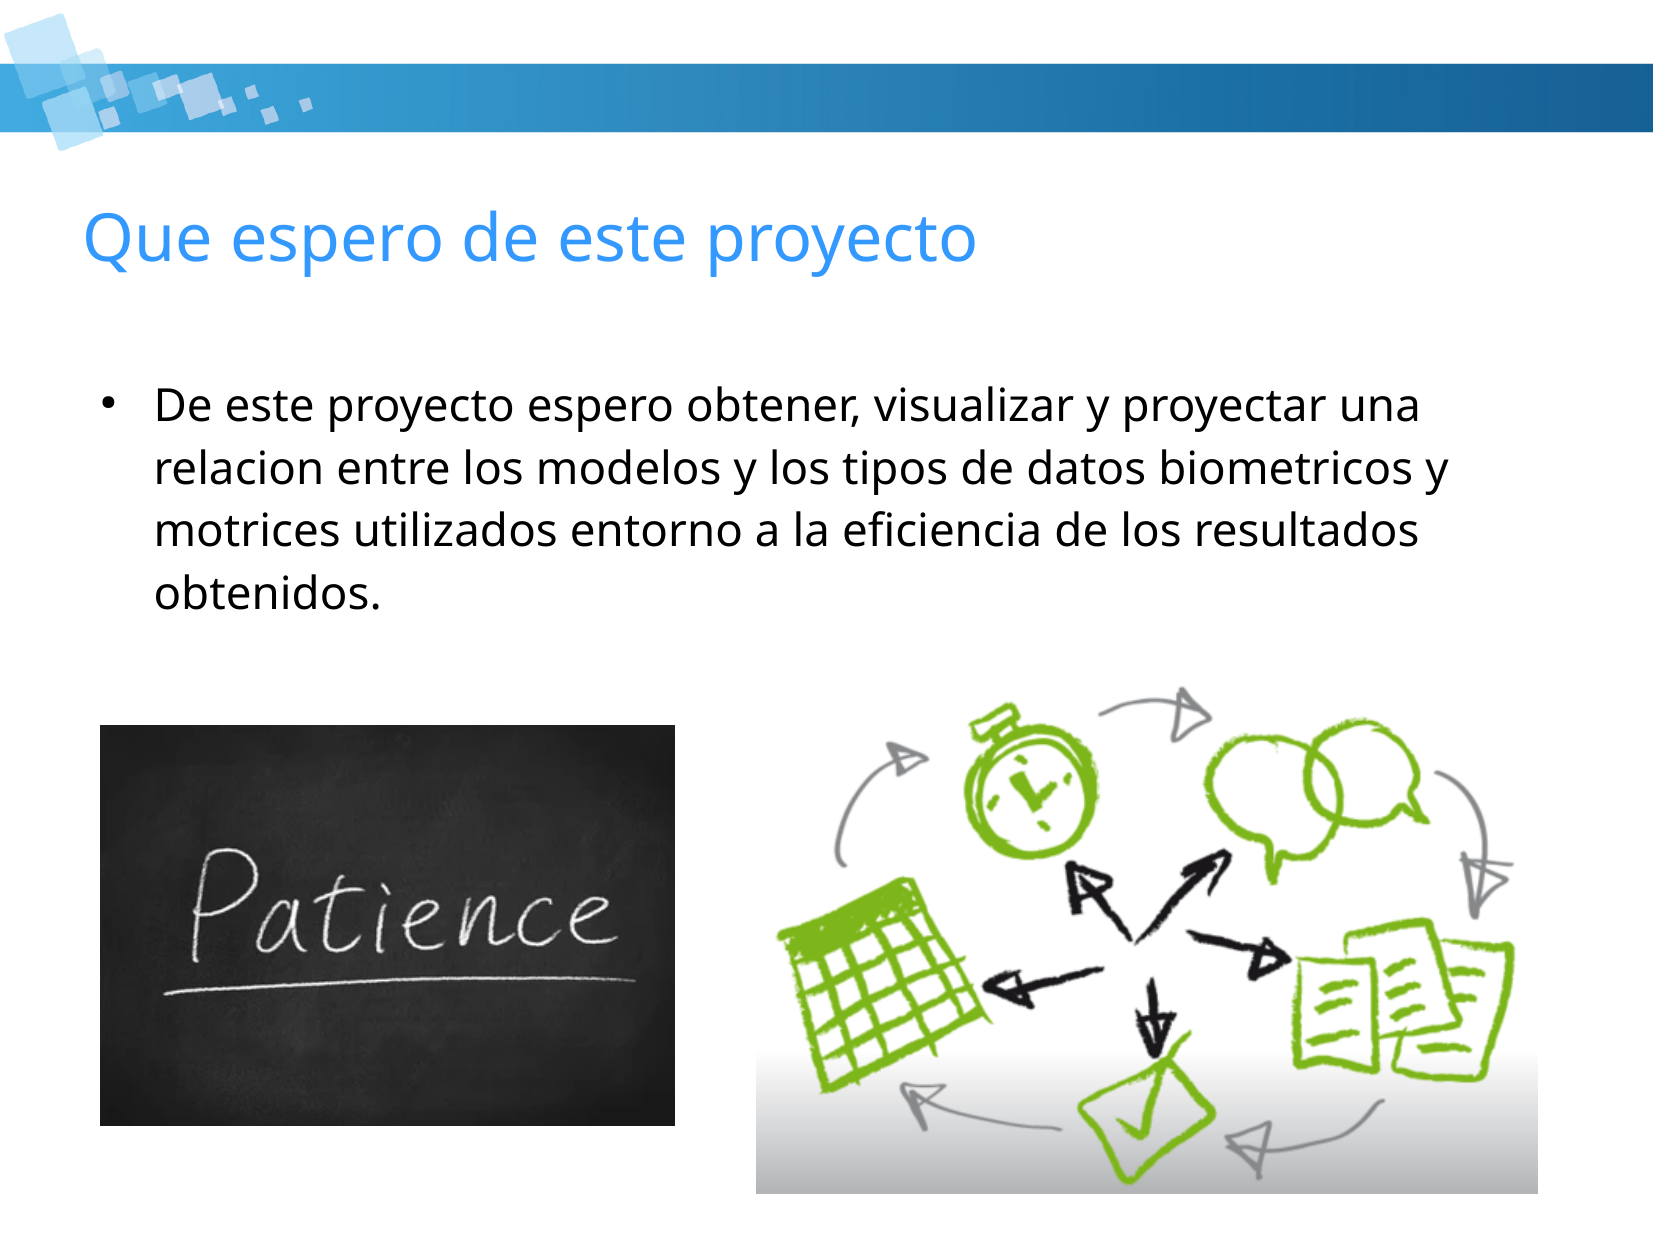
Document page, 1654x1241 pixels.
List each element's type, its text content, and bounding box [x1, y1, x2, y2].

picture [0, 0, 1653, 1238]
list De este proyecto espero obtener, visualizar y proyectar una relacion entre los modelos y los tipos de datos biometricos y motrices utilizados entorno a la eficiencia de los resultados obtenidos. [82, 372, 1571, 1093]
title Que espero de este proyecto [82, 131, 1571, 339]
